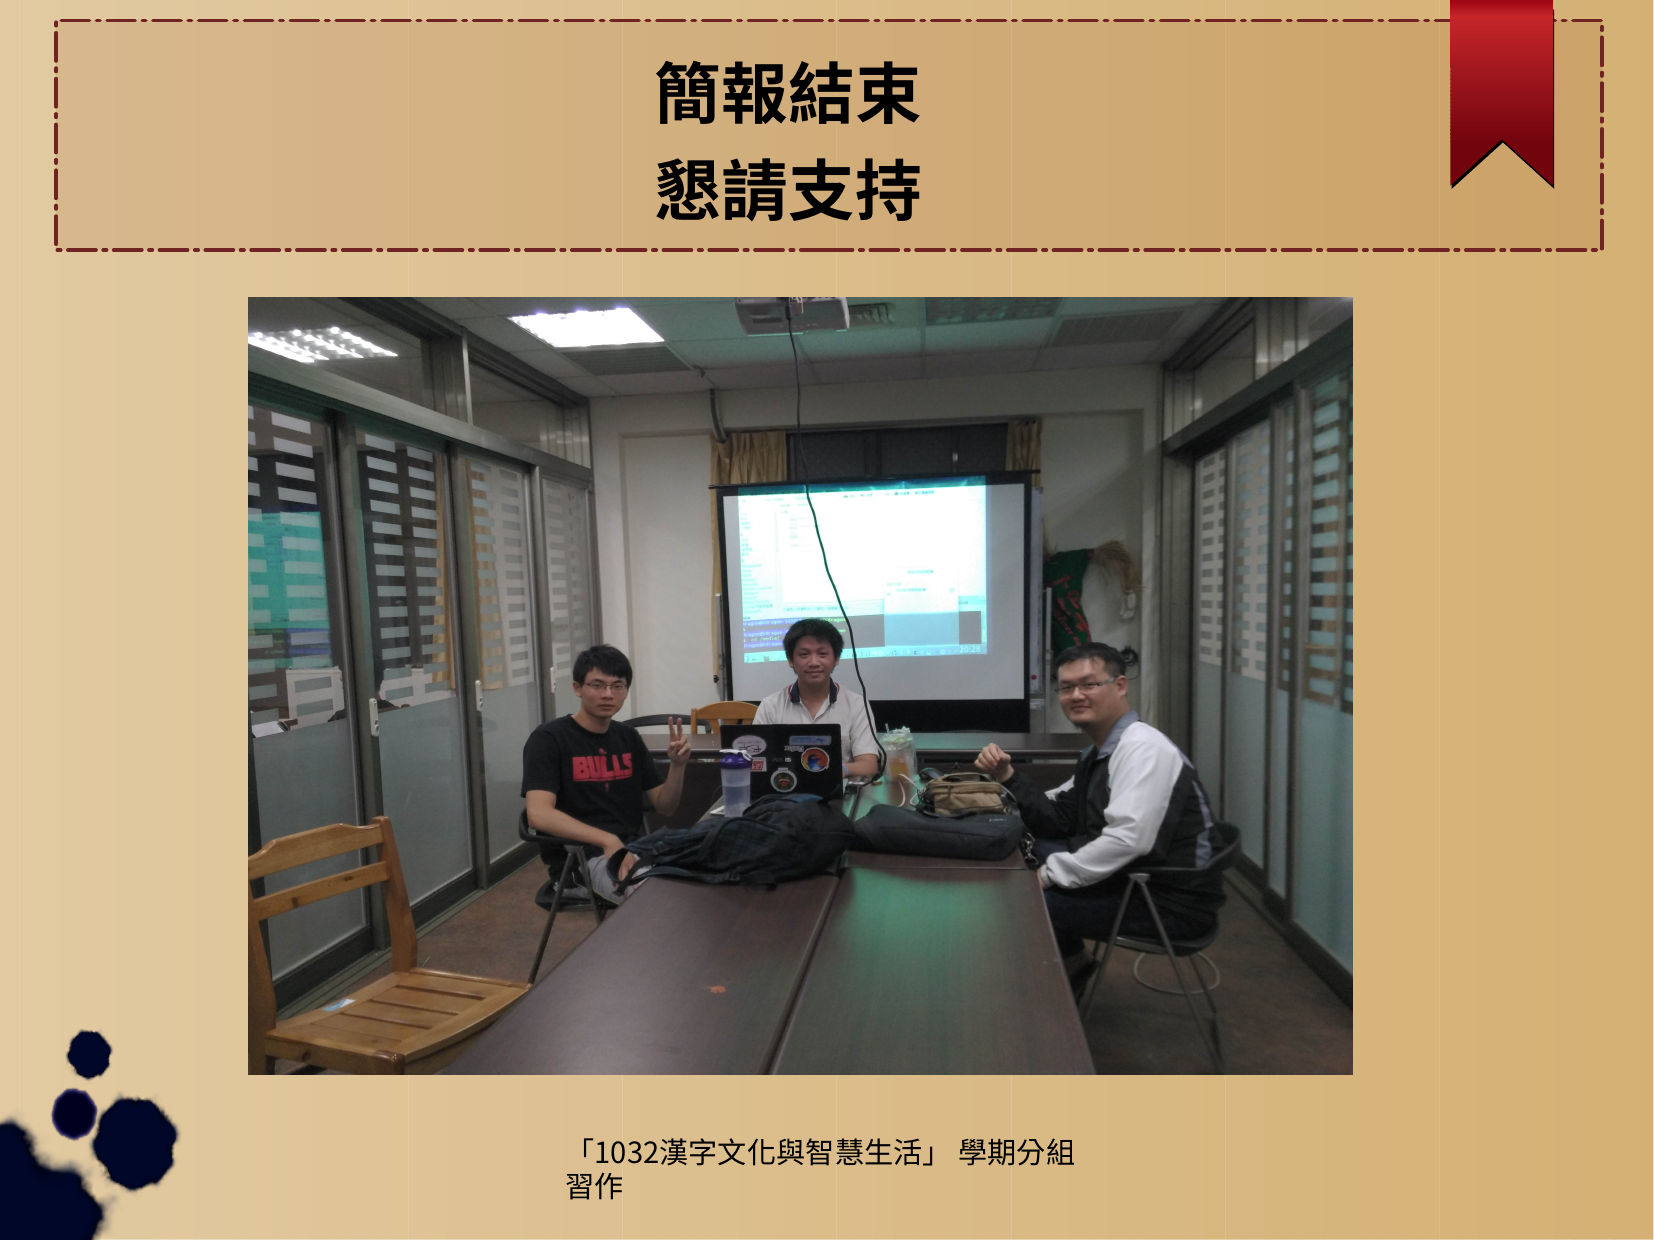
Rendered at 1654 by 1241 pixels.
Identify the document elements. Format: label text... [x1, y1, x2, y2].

picture [248, 297, 1353, 1075]
subtitle 簡報結束 懇請支持 [625, 35, 951, 241]
